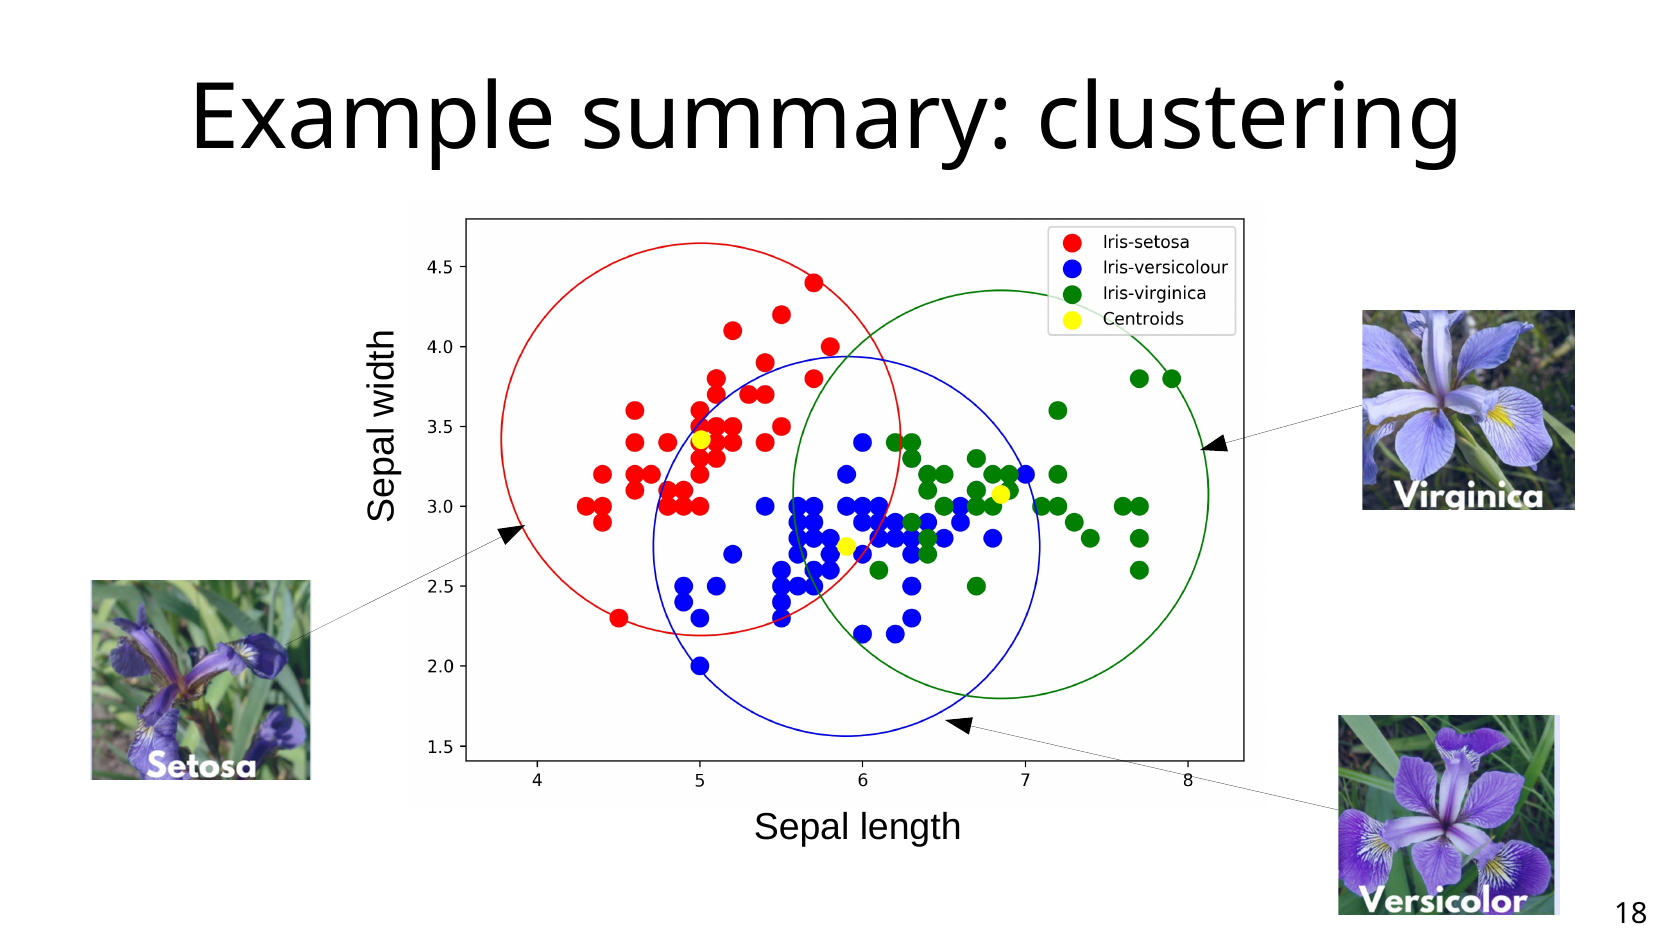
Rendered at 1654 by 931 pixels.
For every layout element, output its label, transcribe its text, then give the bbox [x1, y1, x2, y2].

title Example summary: clustering [82, 1, 1571, 226]
text_box Sepal width [352, 315, 409, 538]
text_box Sepal length [738, 798, 977, 856]
picture [1362, 310, 1576, 511]
picture [1338, 715, 1561, 916]
picture [90, 580, 312, 781]
picture [408, 194, 1268, 809]
